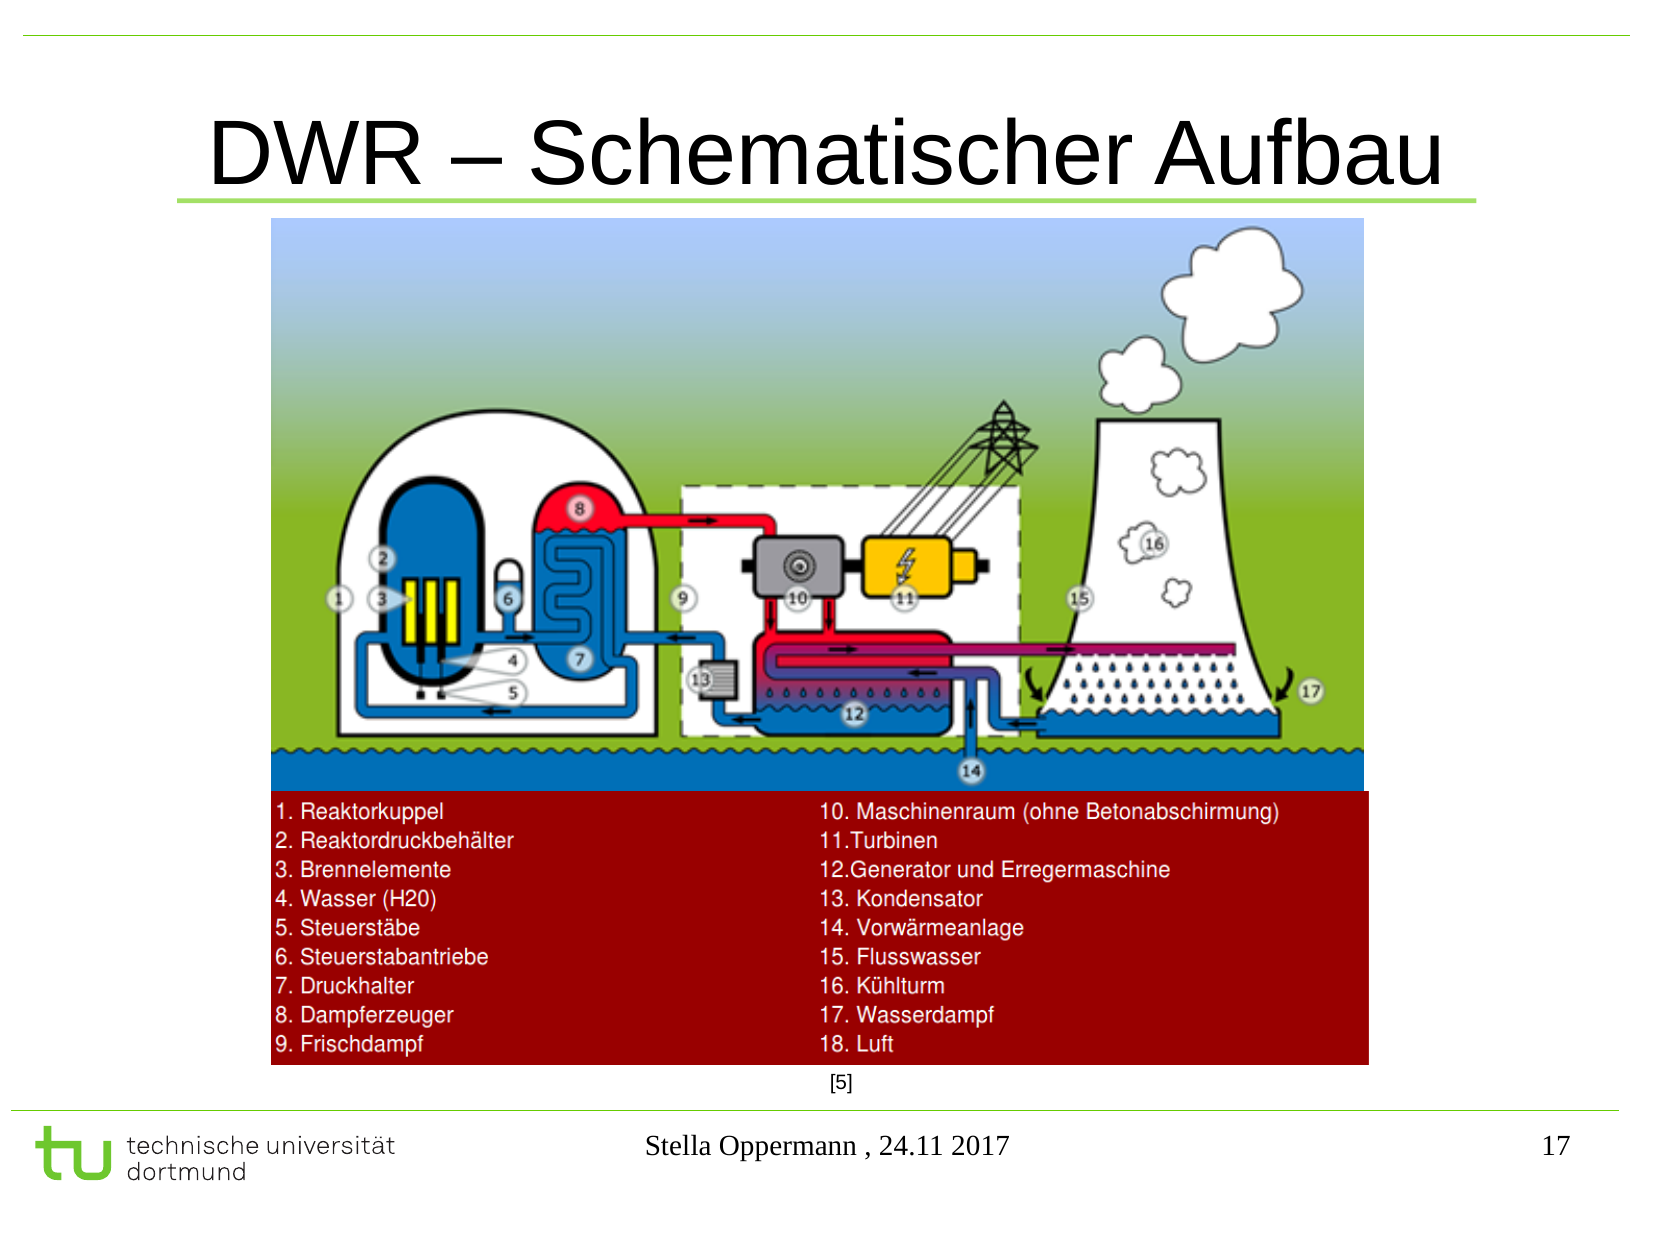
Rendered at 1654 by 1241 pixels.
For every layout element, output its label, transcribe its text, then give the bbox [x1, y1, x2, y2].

title DWR – Schematischer Aufbau [82, 49, 1571, 257]
picture [271, 218, 1371, 1066]
chart [35, 1125, 461, 1241]
text_box [5] [814, 1062, 898, 1123]
